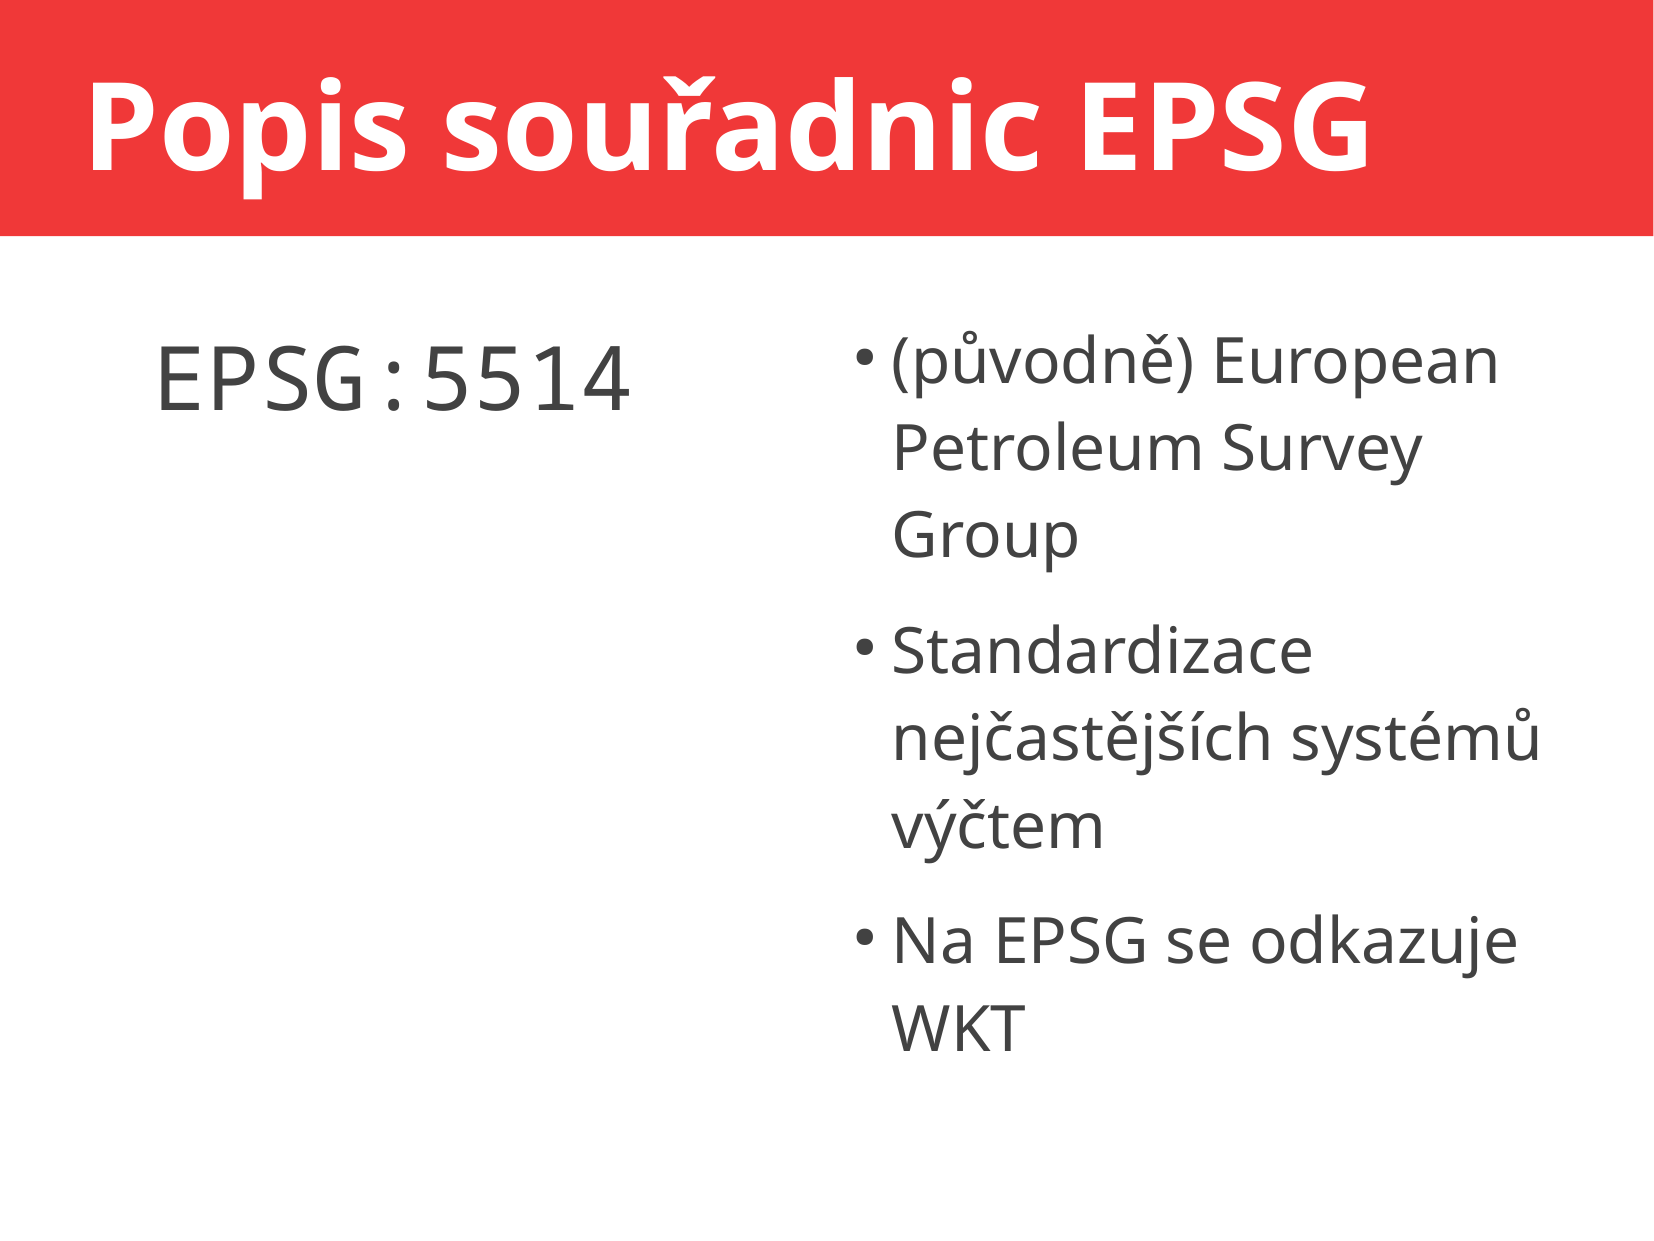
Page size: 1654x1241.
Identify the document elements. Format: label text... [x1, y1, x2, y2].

title Popis souřadnic EPSG [82, 19, 1571, 227]
list (původně) European Petroleum Survey Group Standardizace nejčastějších systémů výčtem Na EPSG se odkazuje WKT [840, 314, 1564, 1080]
list EPSG:5514 [82, 314, 805, 1080]
